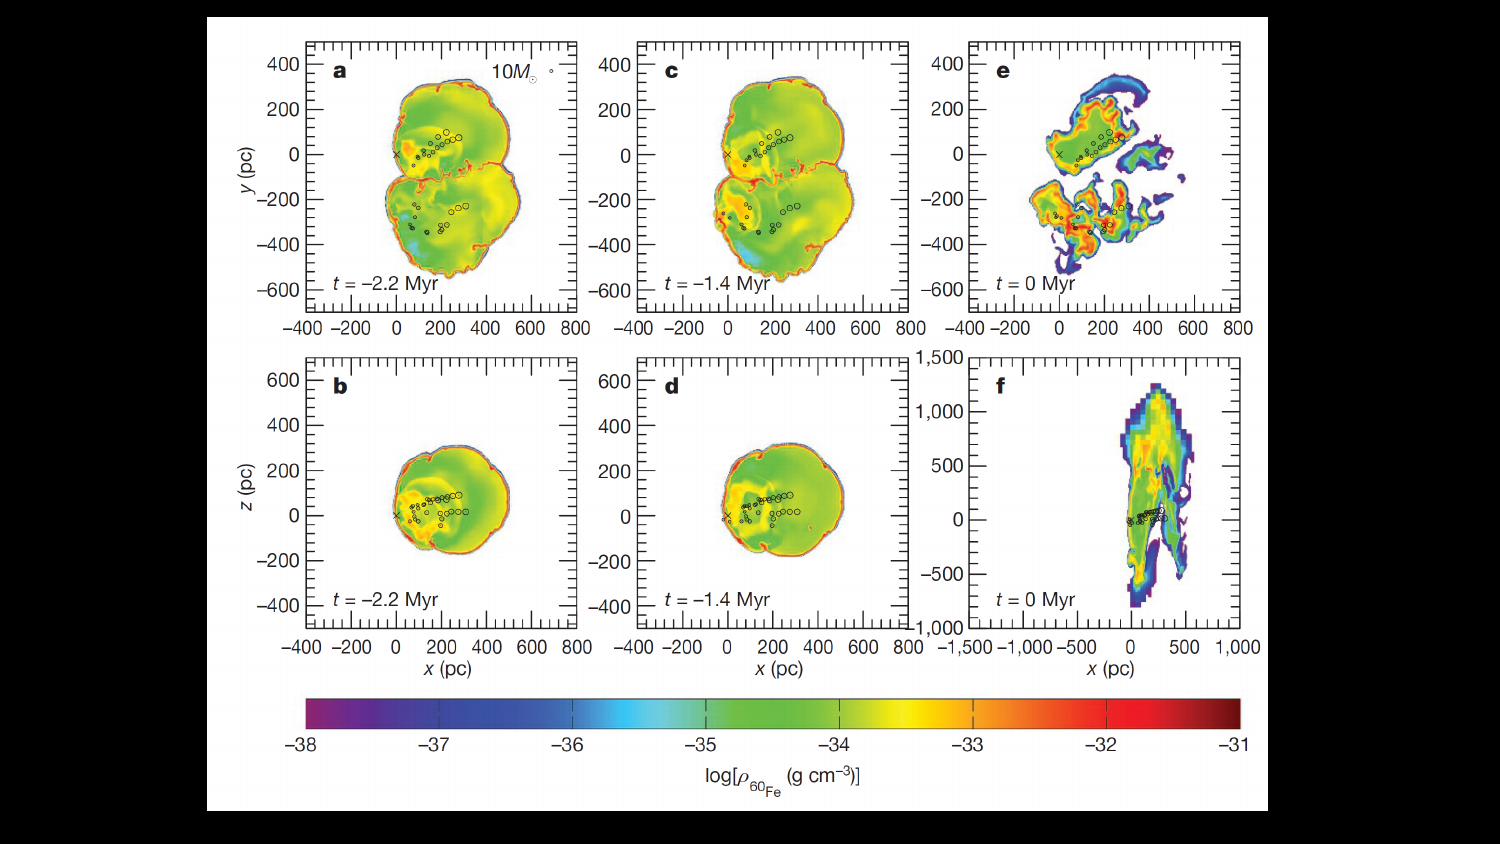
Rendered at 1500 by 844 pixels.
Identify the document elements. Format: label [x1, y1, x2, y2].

picture [207, 17, 1268, 811]
